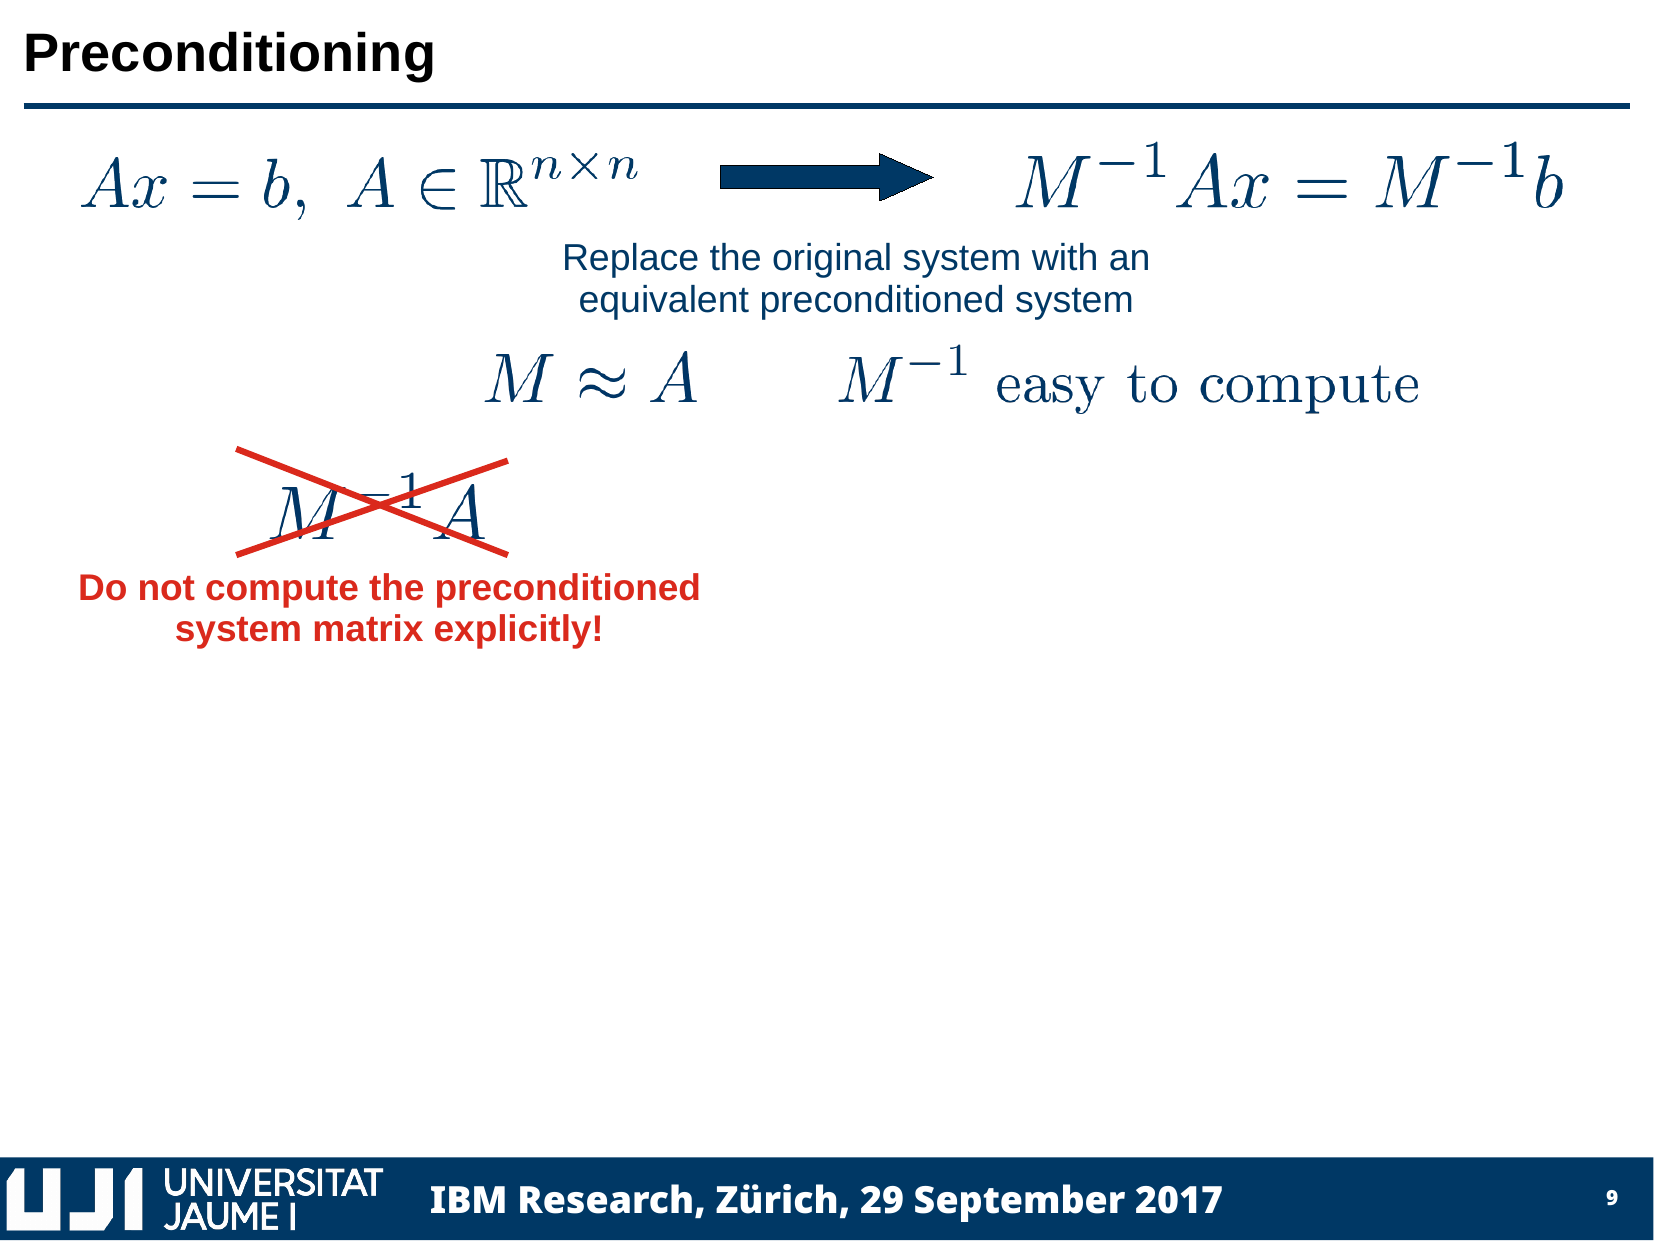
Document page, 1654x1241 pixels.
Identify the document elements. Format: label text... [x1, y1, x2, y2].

text_box Do not compute the preconditioned system matrix explicitly! [0, 566, 733, 650]
picture [295, 509, 455, 539]
picture [838, 344, 1418, 414]
picture [484, 351, 697, 402]
picture [81, 153, 638, 220]
list Replace the original system with an equivalent preconditioned system [437, 236, 1205, 343]
picture [391, 473, 485, 539]
picture [307, 472, 462, 501]
text_box [720, 153, 934, 201]
picture [1015, 141, 1563, 208]
title Preconditioning [23, 0, 1630, 107]
picture [0, 1158, 390, 1241]
picture [269, 472, 368, 539]
